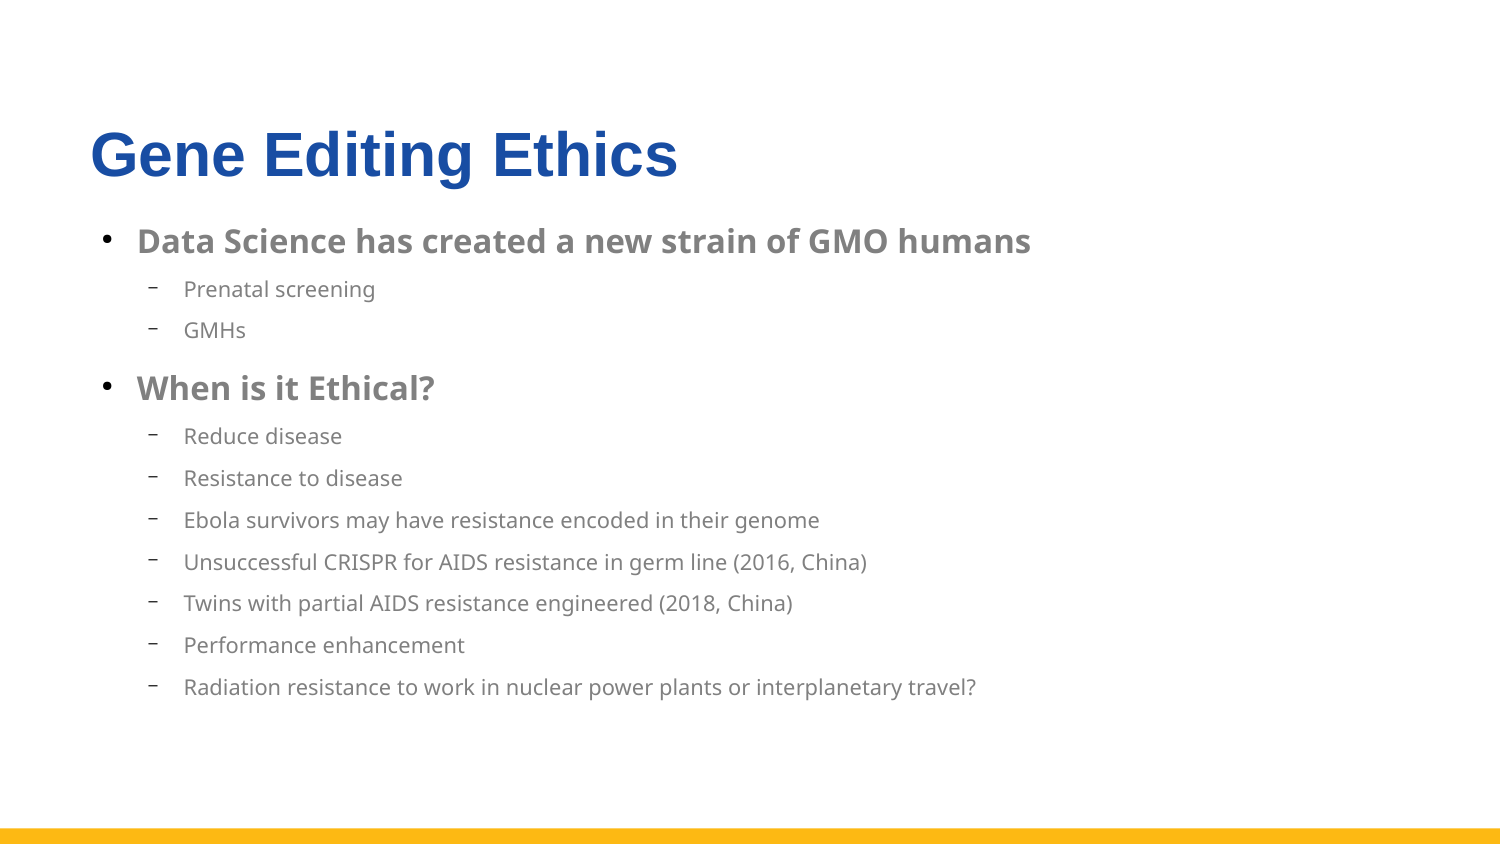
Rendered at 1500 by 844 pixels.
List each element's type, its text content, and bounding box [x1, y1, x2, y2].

list Data Science has created a new strain of GMO humans Prenatal screening GMHs When is it Ethical? Reduce disease Resistance to disease Ebola survivors may have resistance encoded in their genome Unsuccessful CRISPR for AIDS resistance in germ line (2016, China) Twins with partial AIDS resistance engineered (2018, China) Performance enhancement Radiation resistance to work in nuclear power plants or interplanetary travel? [90, 215, 1291, 706]
title Gene Editing Ethics [75, 0, 1425, 197]
